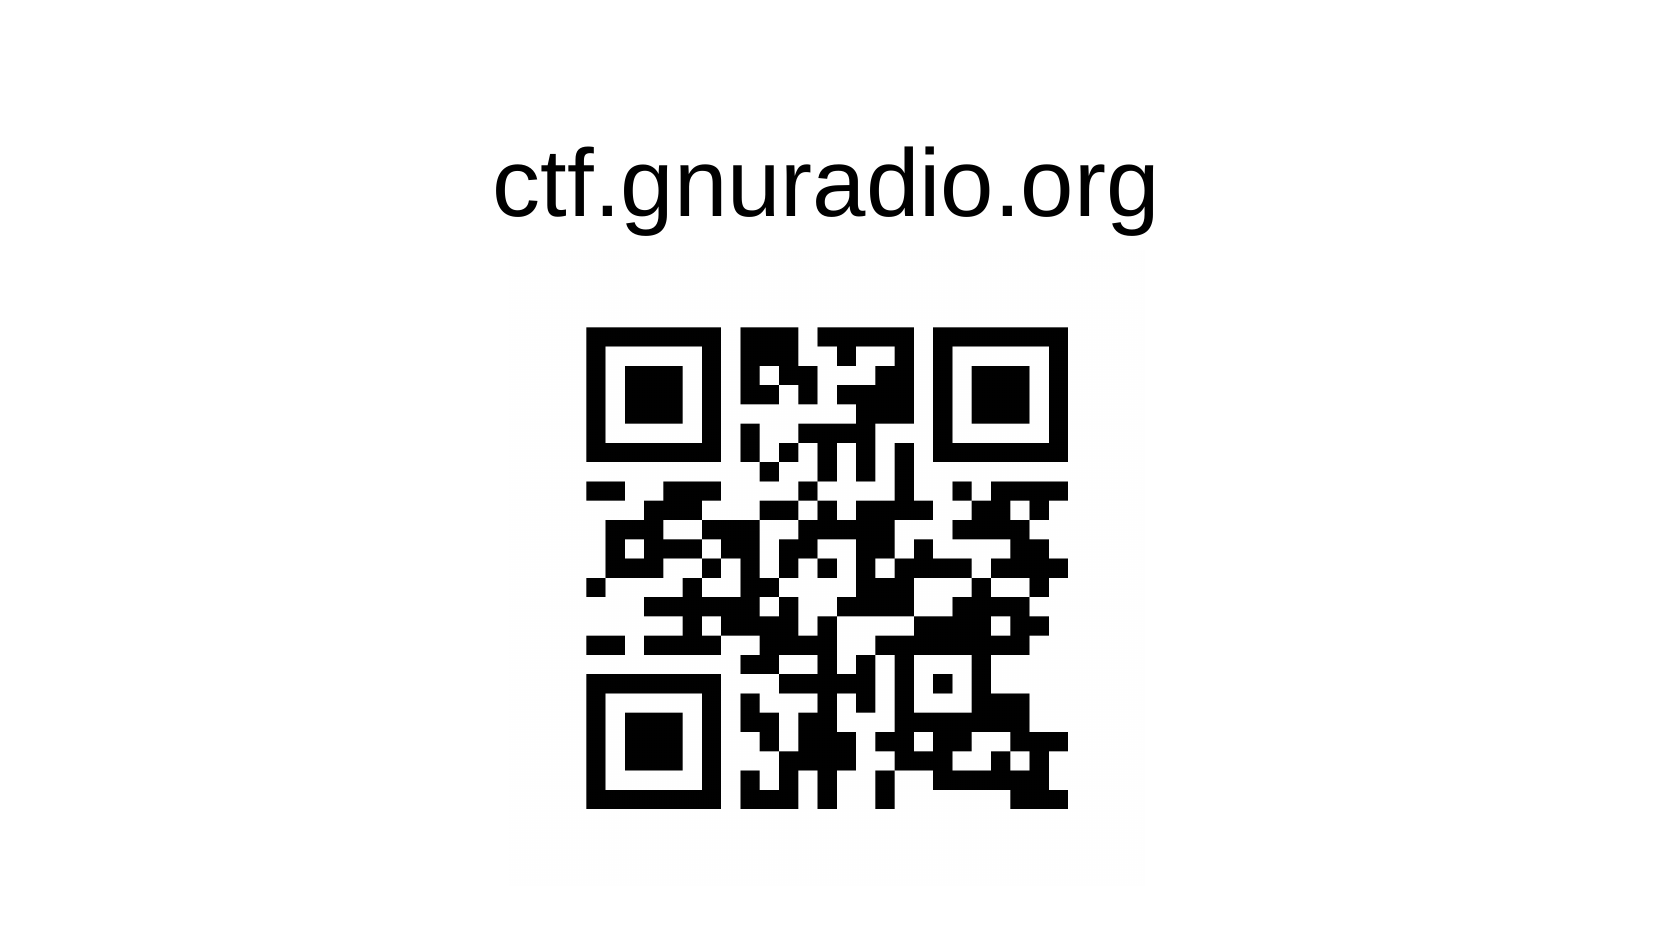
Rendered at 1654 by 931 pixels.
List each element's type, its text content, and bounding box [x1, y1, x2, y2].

list ctf.gnuradio.org [82, 129, 1571, 237]
picture [509, 250, 1145, 886]
